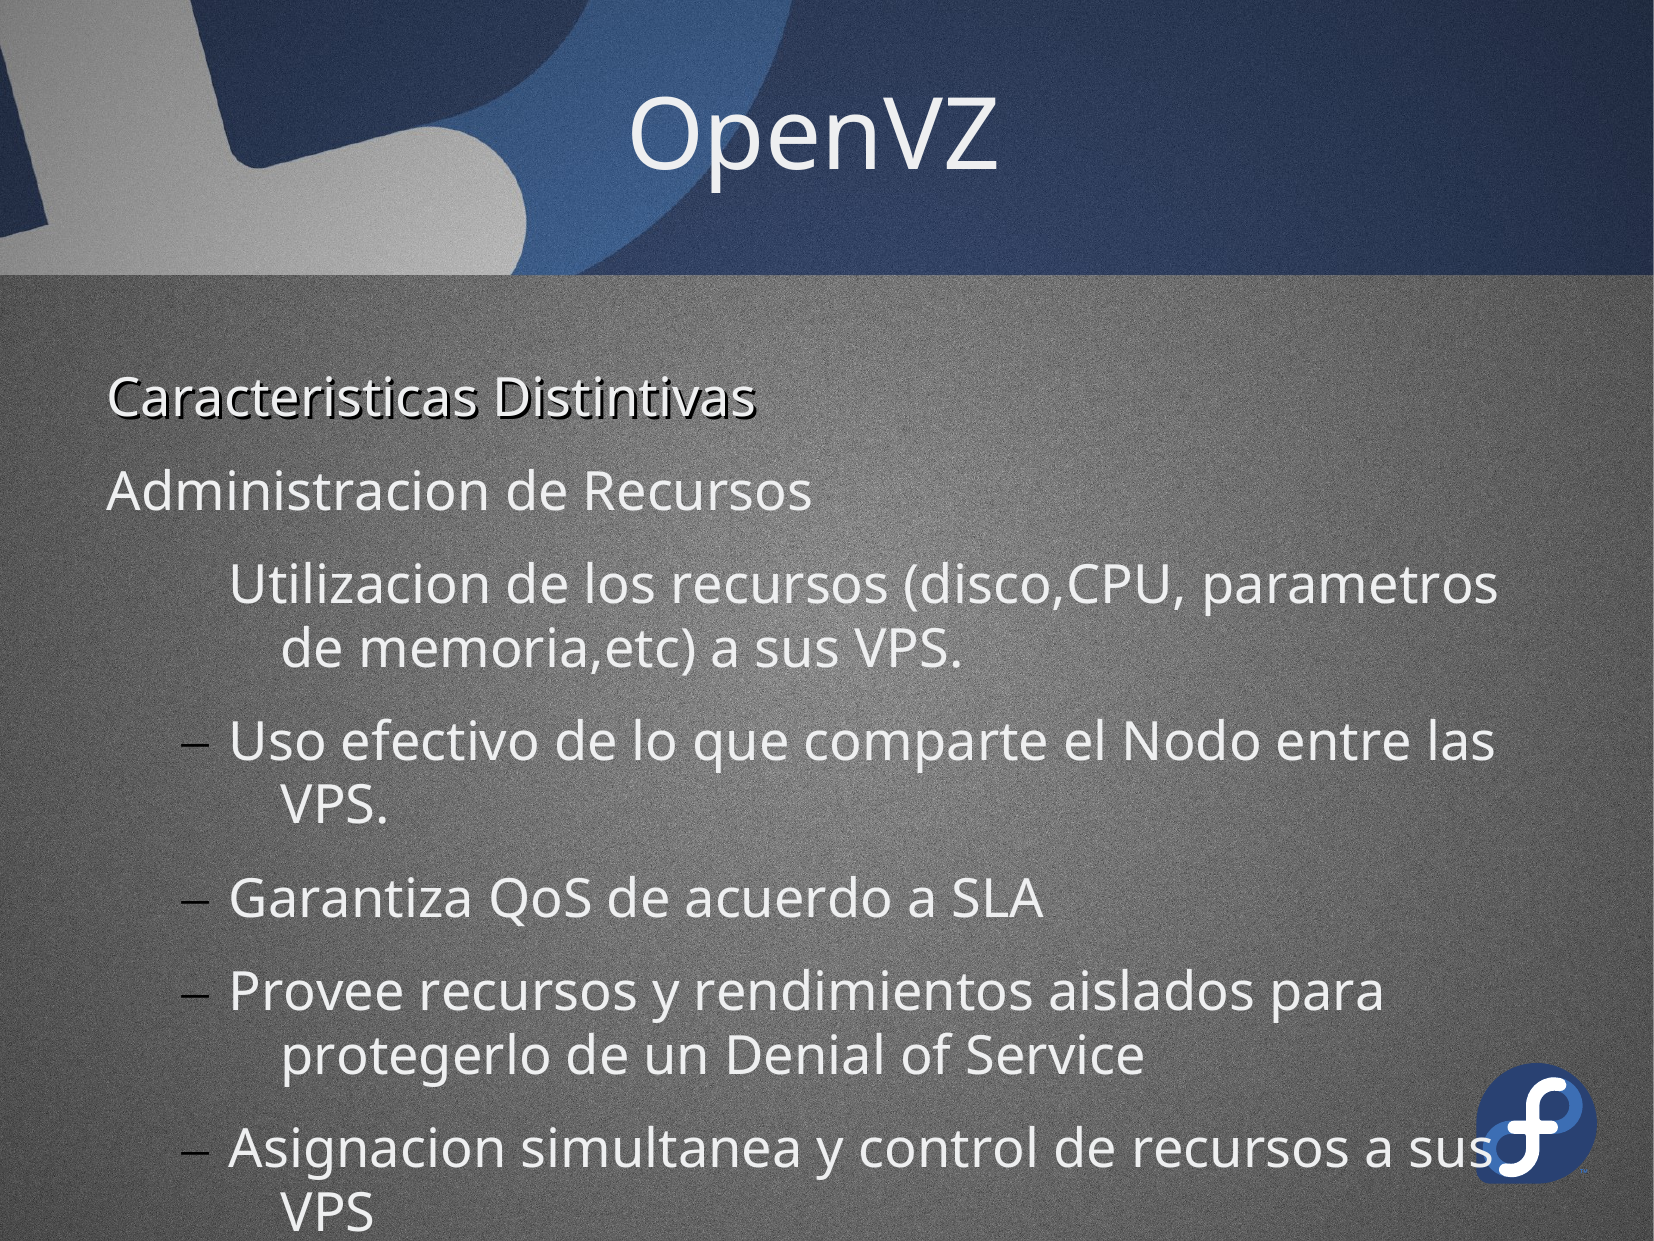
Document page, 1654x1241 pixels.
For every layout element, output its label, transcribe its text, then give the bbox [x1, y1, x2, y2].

picture [0, 0, 1654, 1241]
text_box OpenVZ [88, 29, 1565, 237]
text_box Caracteristicas Distintivas Administracion de Recursos Utilizacion de los recursos (disco,CPU, parametros de memoria,etc) a sus VPS. Uso efectivo de lo que comparte el Nodo entre las VPS. Garantiza QoS de acuerdo a SLA Provee recursos y rendimientos aislados para protegerlo de un Denial of Service Asignacion simultanea y control de recursos a sus VPS [88, 270, 1565, 979]
